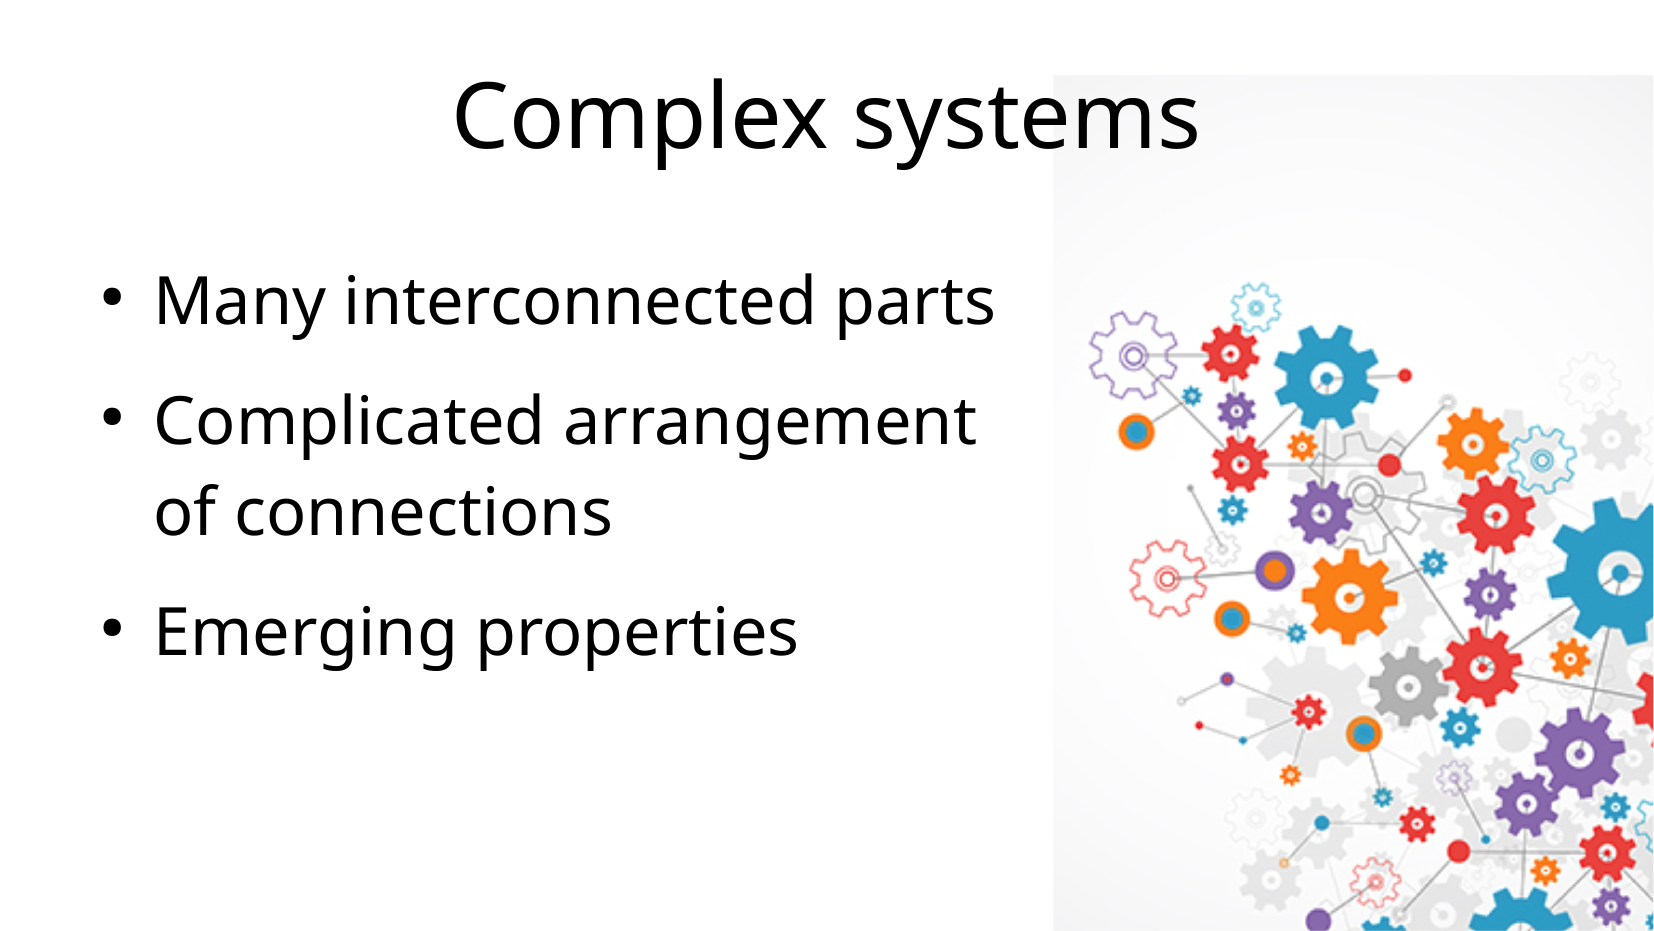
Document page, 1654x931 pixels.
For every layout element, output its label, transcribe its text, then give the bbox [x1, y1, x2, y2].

picture [1052, 75, 1654, 931]
list Many interconnected parts Complicated arrangement of connections Emerging properties [82, 253, 1571, 793]
title Complex systems [82, 1, 1571, 226]
